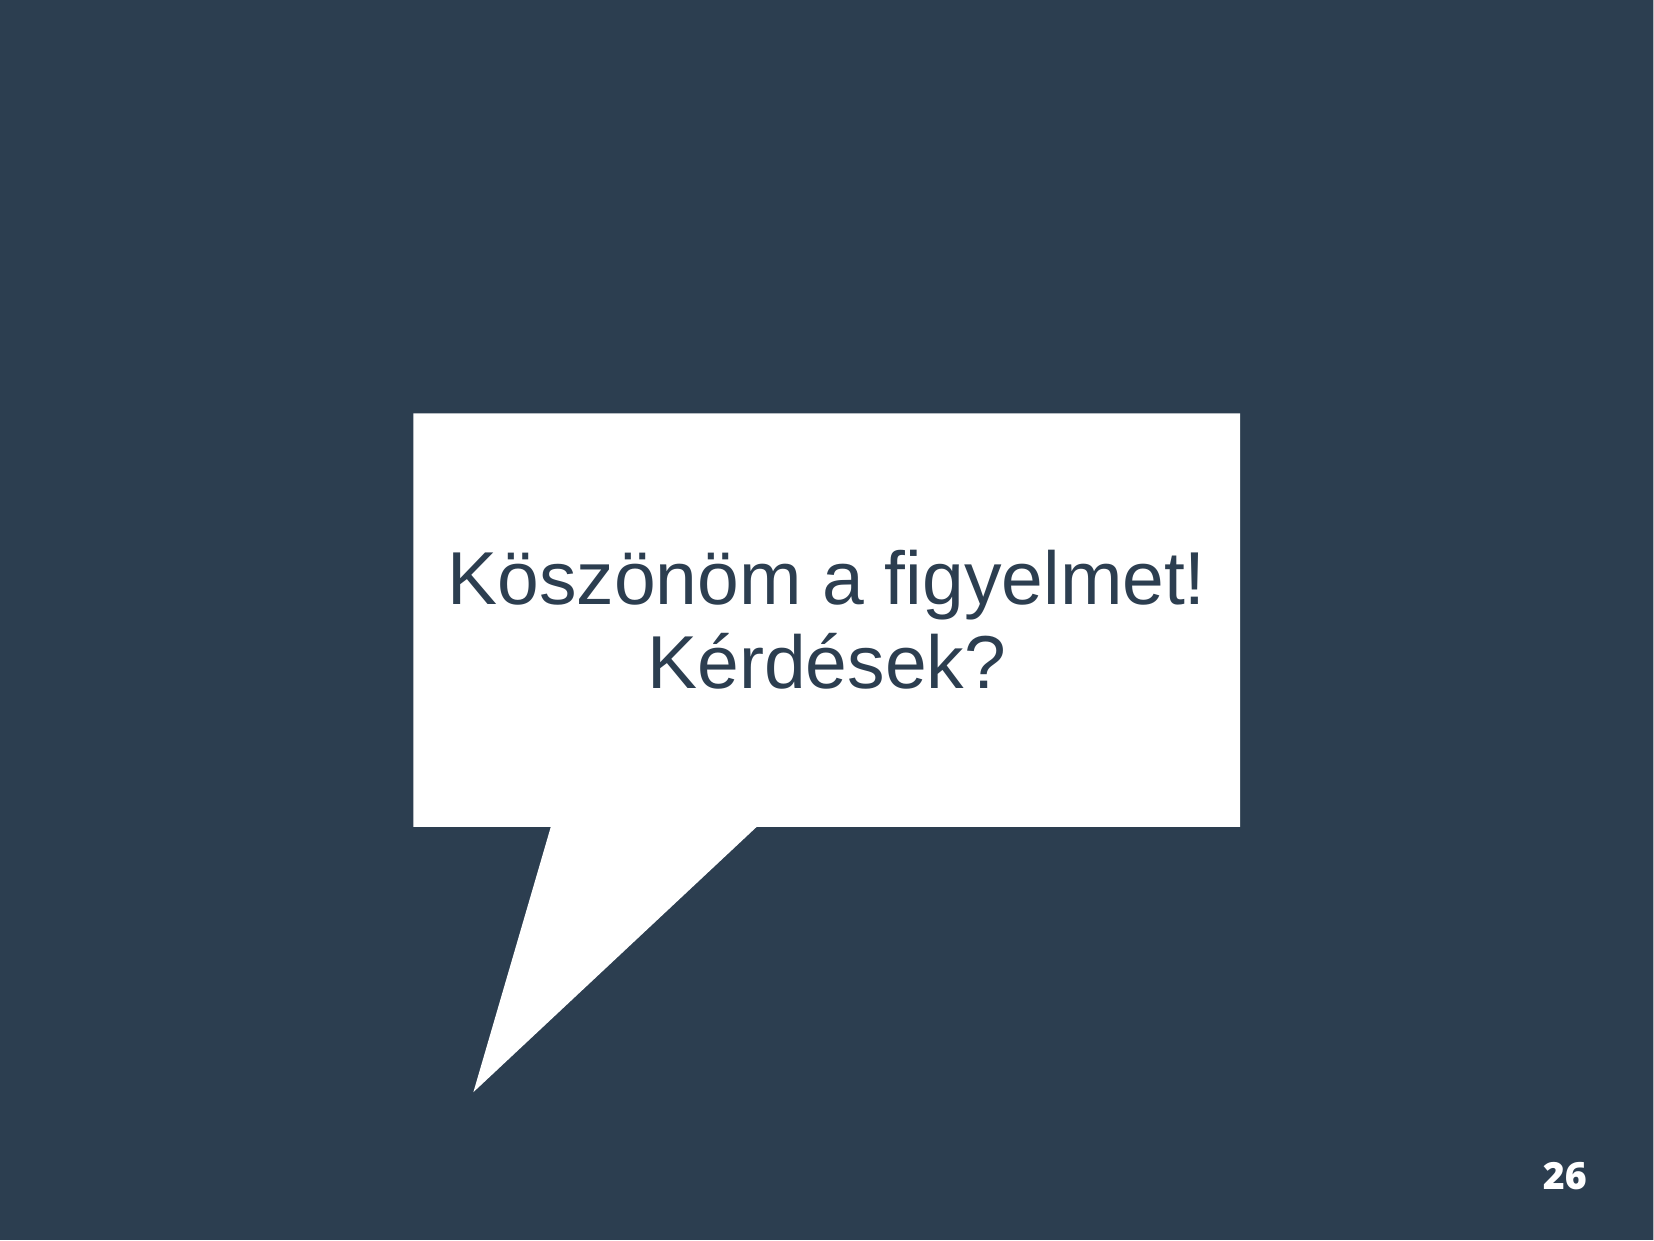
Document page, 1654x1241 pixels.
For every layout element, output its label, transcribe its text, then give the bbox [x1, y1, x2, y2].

title Köszönöm a figyelmet! Kérdések? [442, 442, 1211, 798]
